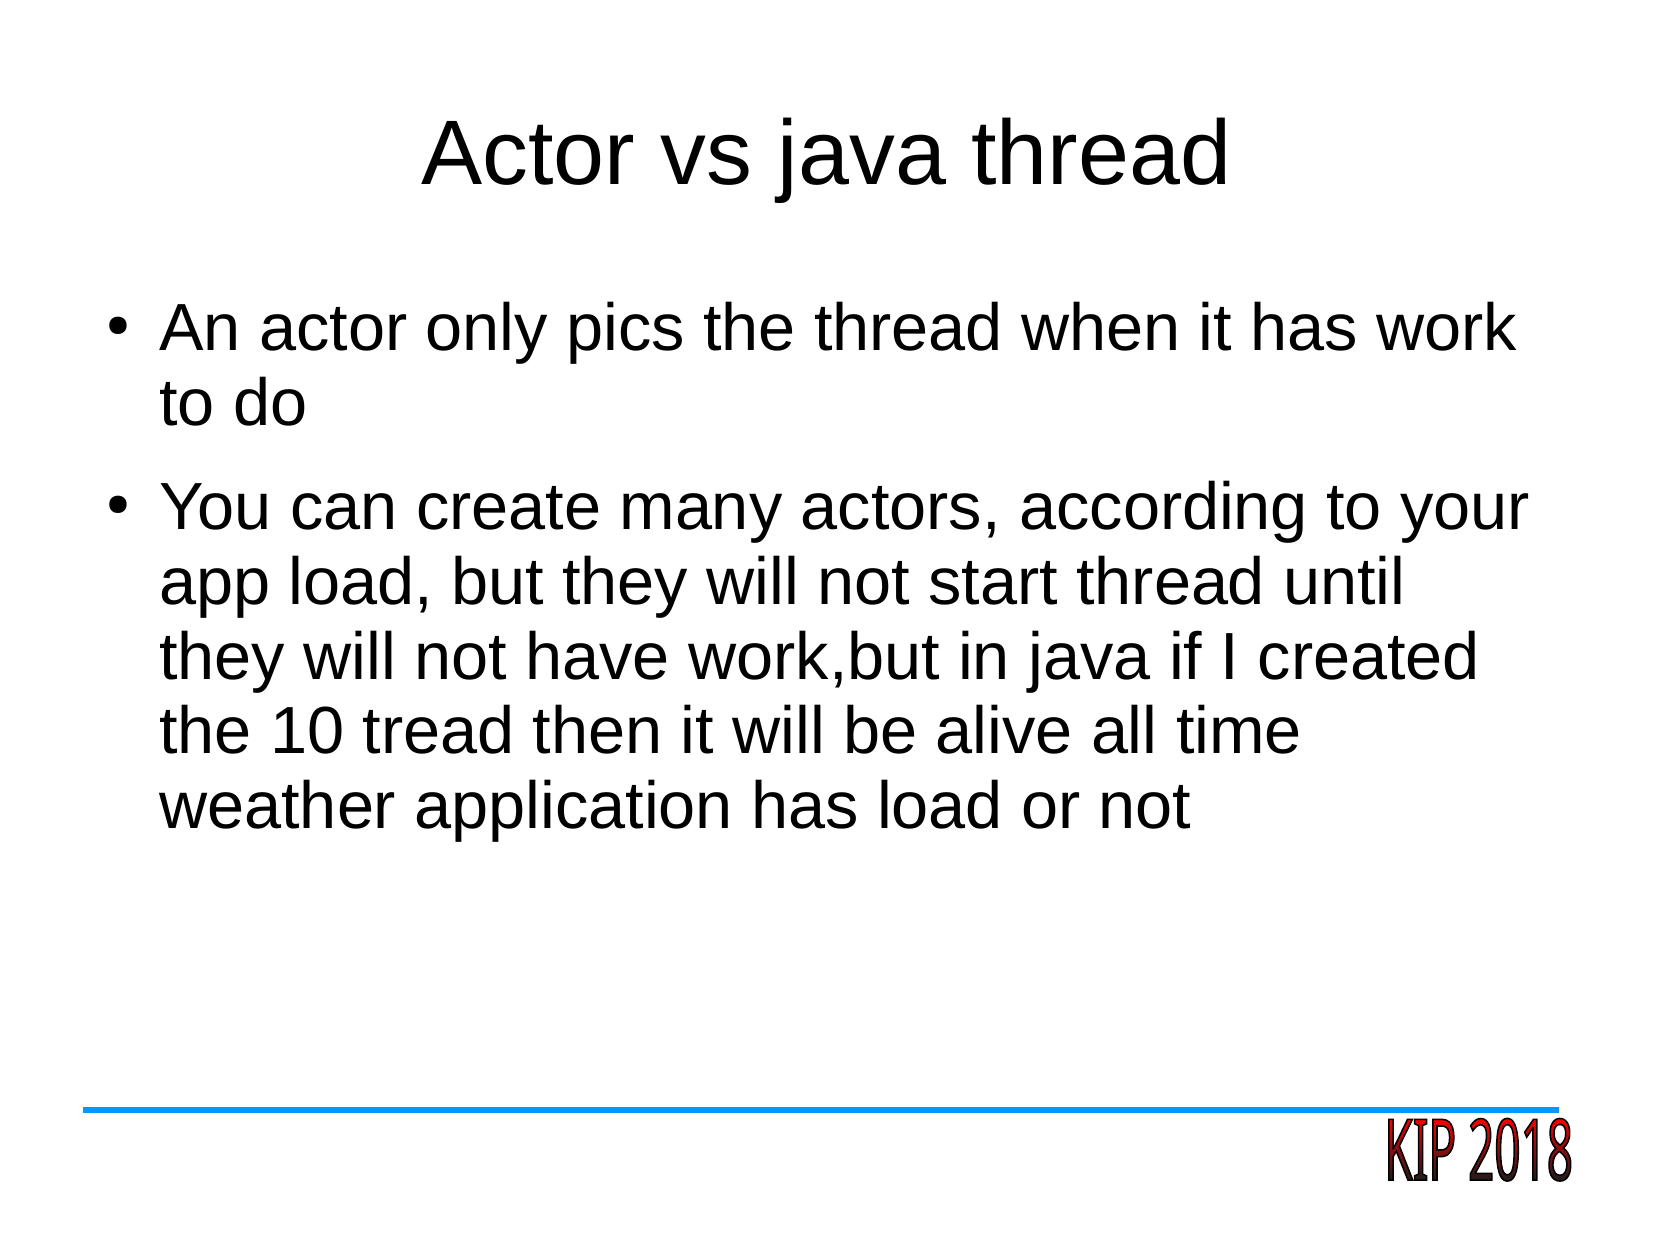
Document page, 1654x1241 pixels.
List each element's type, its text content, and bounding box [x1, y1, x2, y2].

title Actor vs java thread [82, 49, 1571, 257]
list An actor only pics the thread when it has work to do You can create many actors, according to your app load, but they will not start thread until they will not have work,but in java if I created the 10 tread then it will be alive all time weather application has load or not [88, 290, 1544, 1010]
